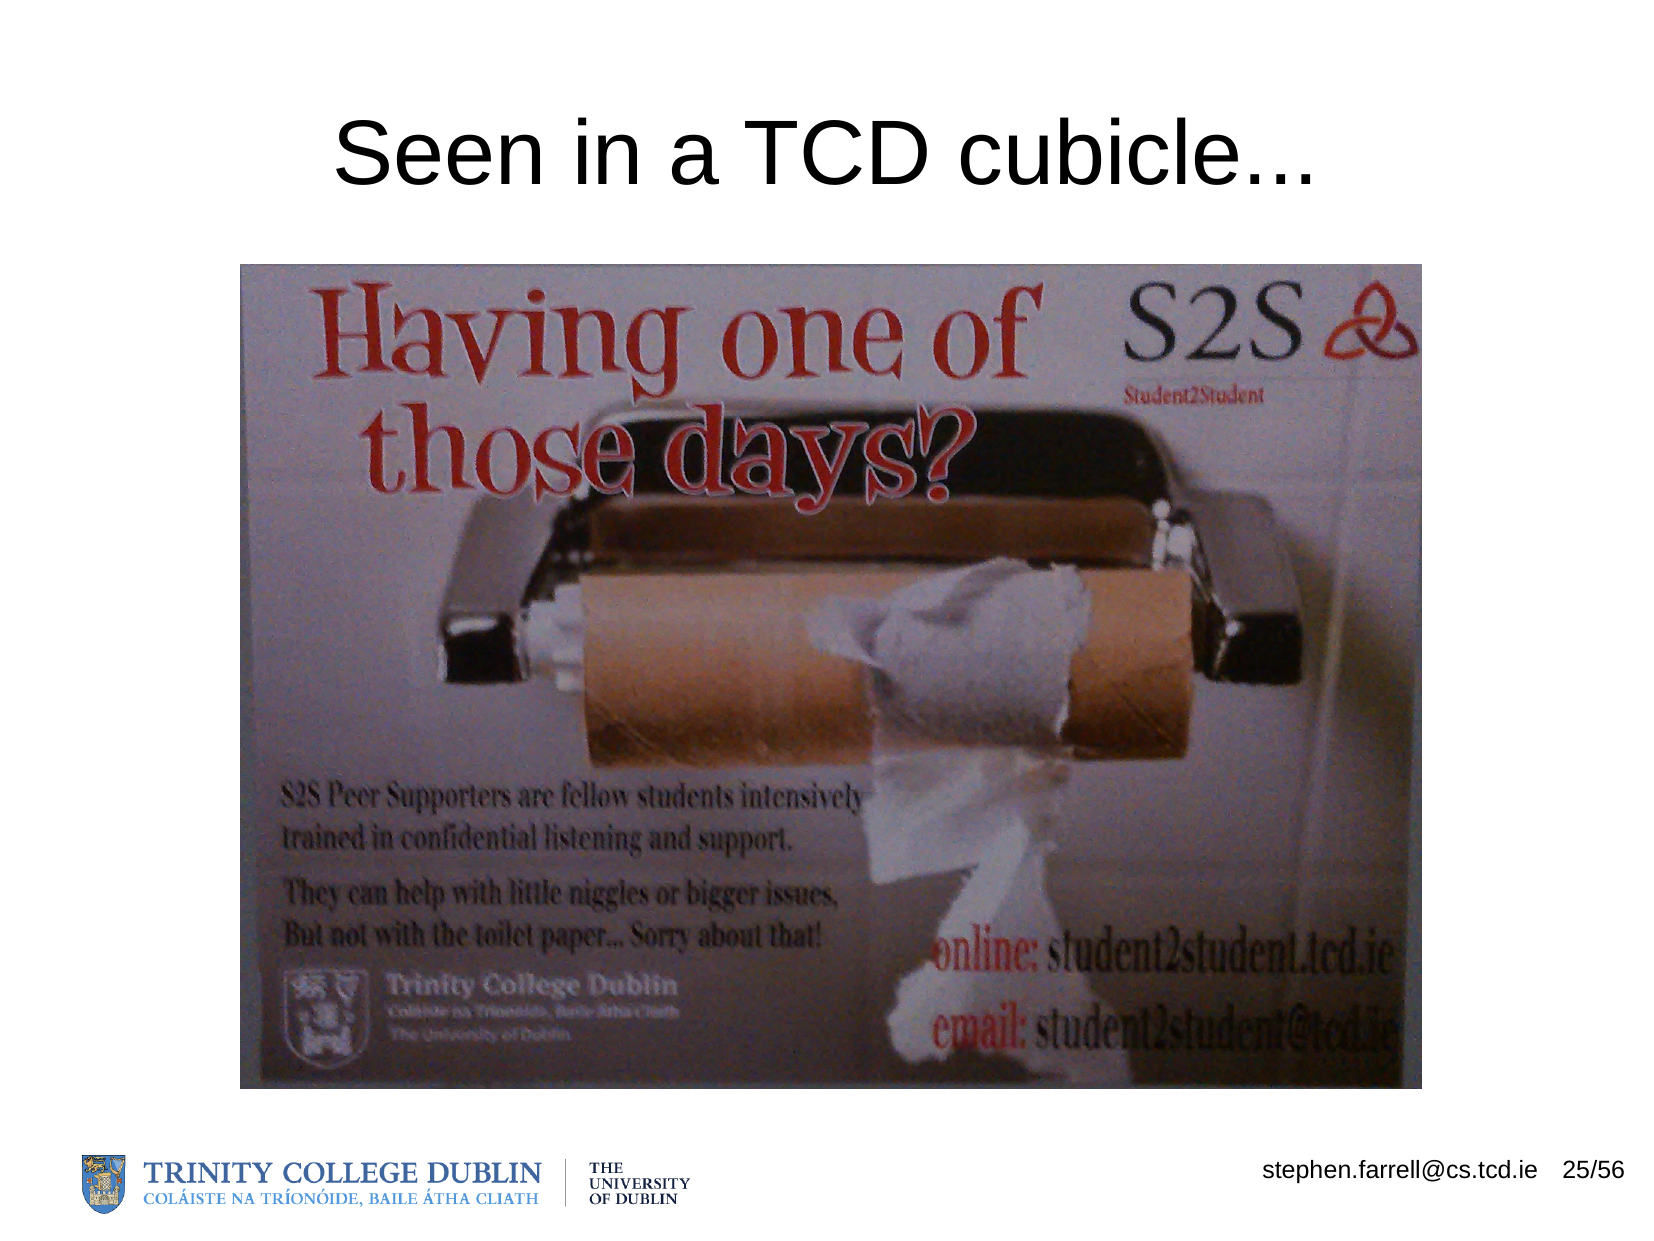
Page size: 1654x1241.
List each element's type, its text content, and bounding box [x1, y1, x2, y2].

title Seen in a TCD cubicle... [82, 49, 1571, 257]
picture [240, 264, 1422, 1089]
picture [82, 1155, 694, 1214]
